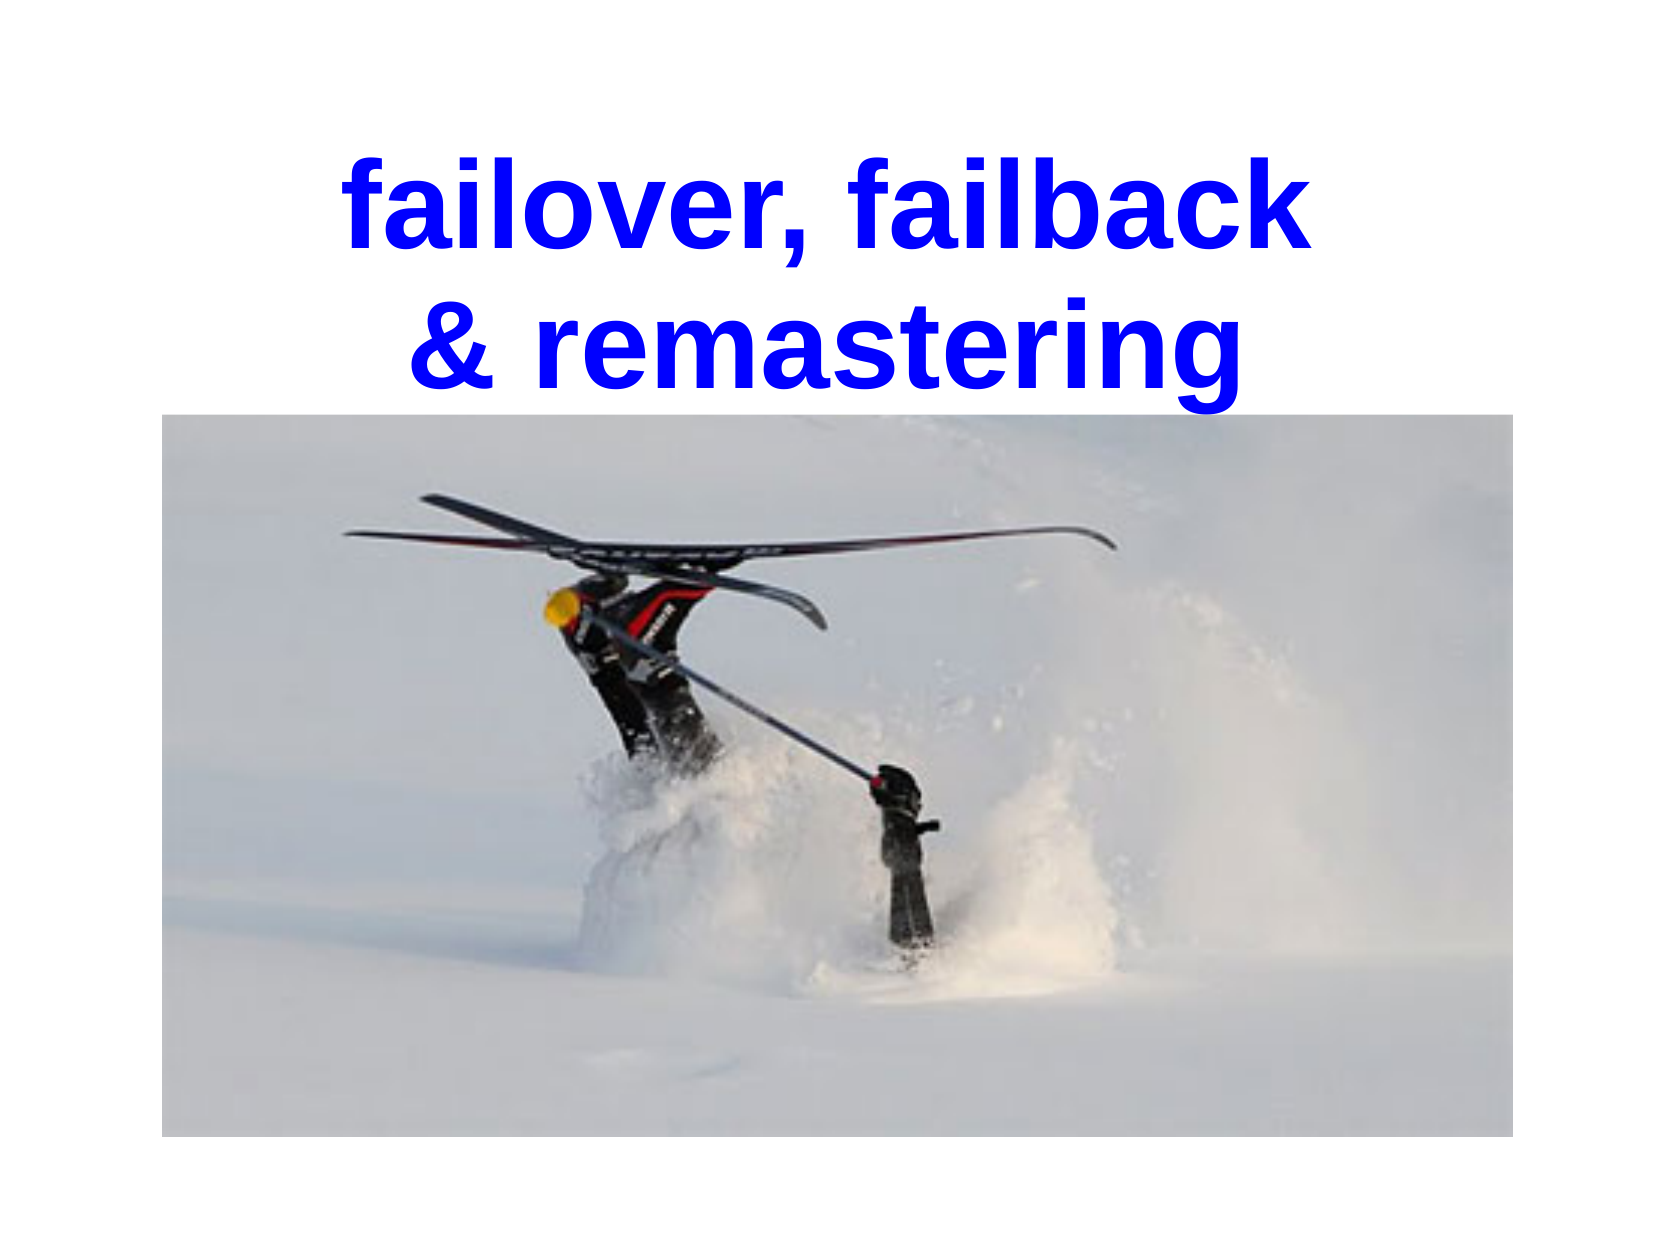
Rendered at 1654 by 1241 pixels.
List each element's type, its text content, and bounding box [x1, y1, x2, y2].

picture [162, 415, 1513, 1137]
title failover, failback & remastering [82, 135, 1571, 415]
